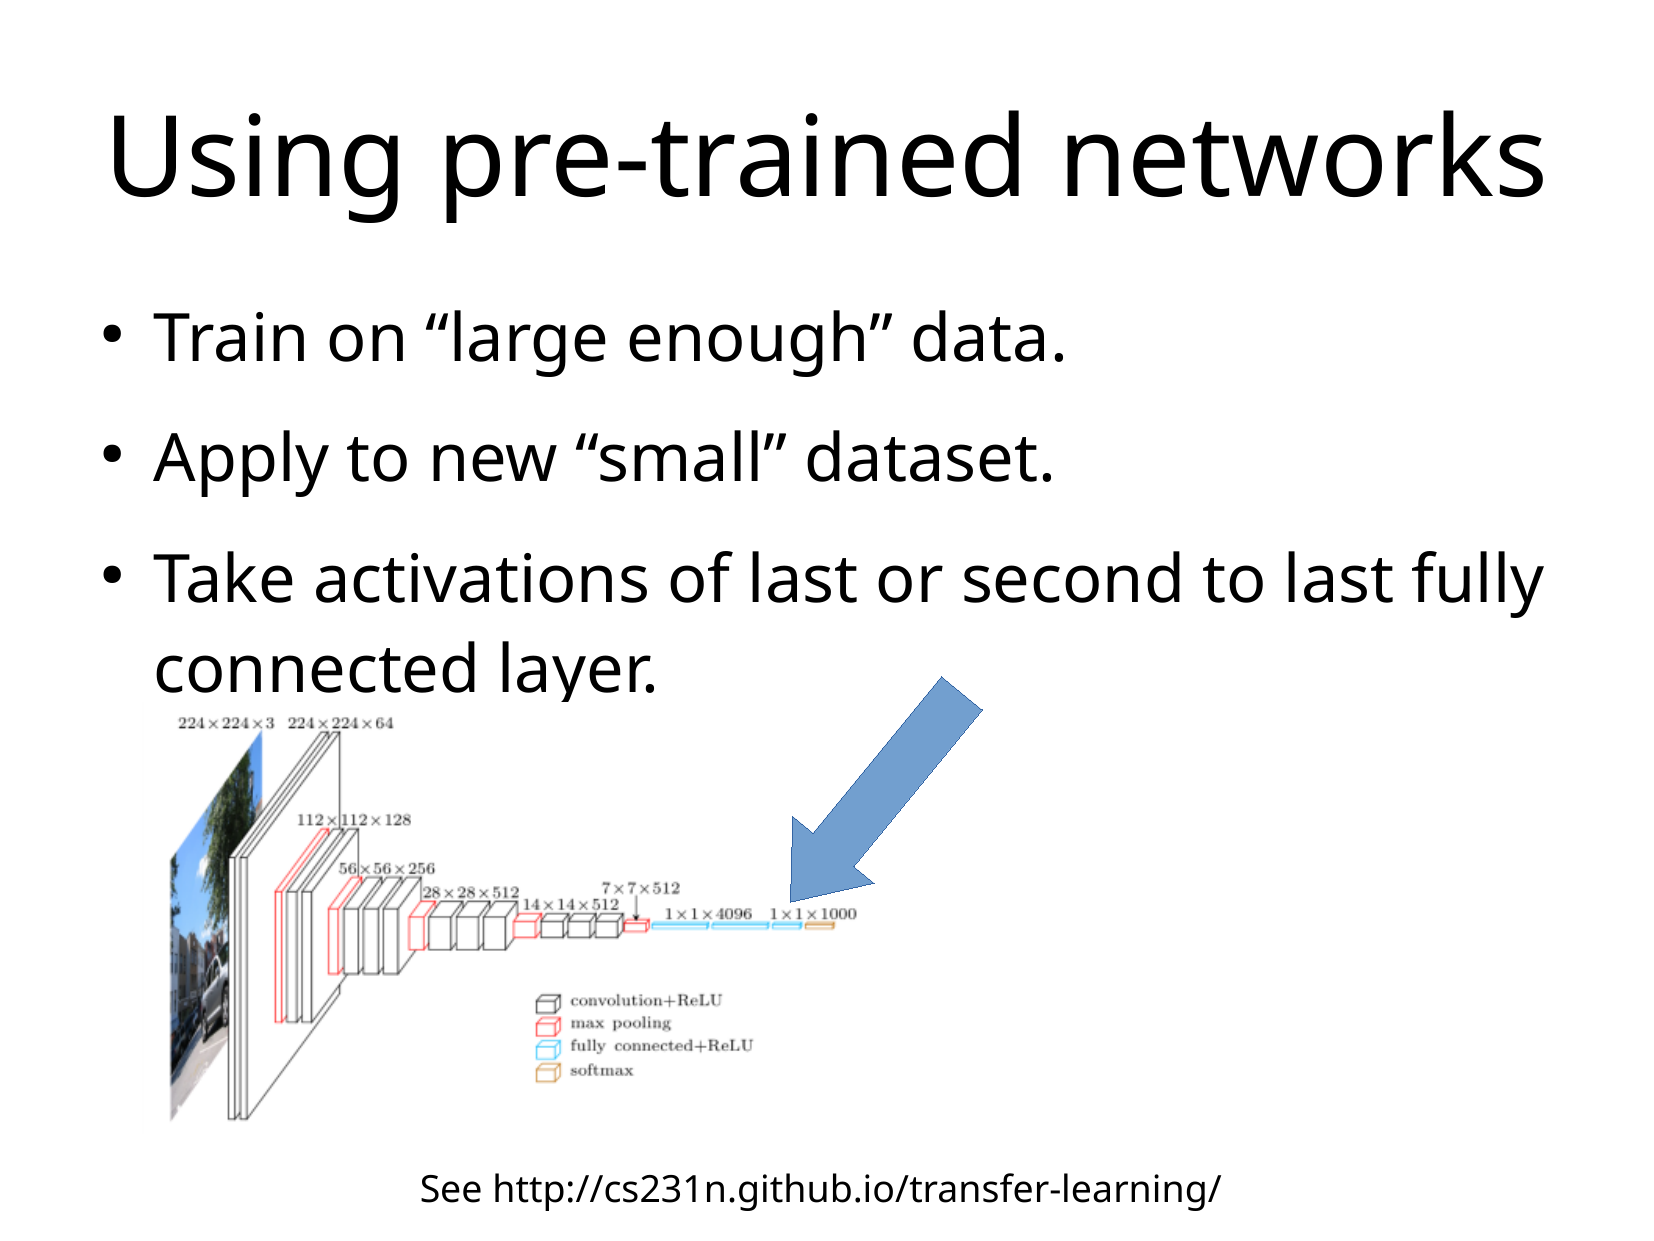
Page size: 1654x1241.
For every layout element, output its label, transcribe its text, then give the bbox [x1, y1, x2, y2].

text_box See http://cs231n.github.io/transfer-learning/ [405, 1155, 1591, 1208]
picture [142, 702, 877, 1134]
list Train on “large enough” data. Apply to new “small” dataset. Take activations of last or second to last fully connected layer. [82, 290, 1571, 1010]
text_box [790, 676, 983, 903]
title Using pre-trained networks [82, 49, 1571, 257]
